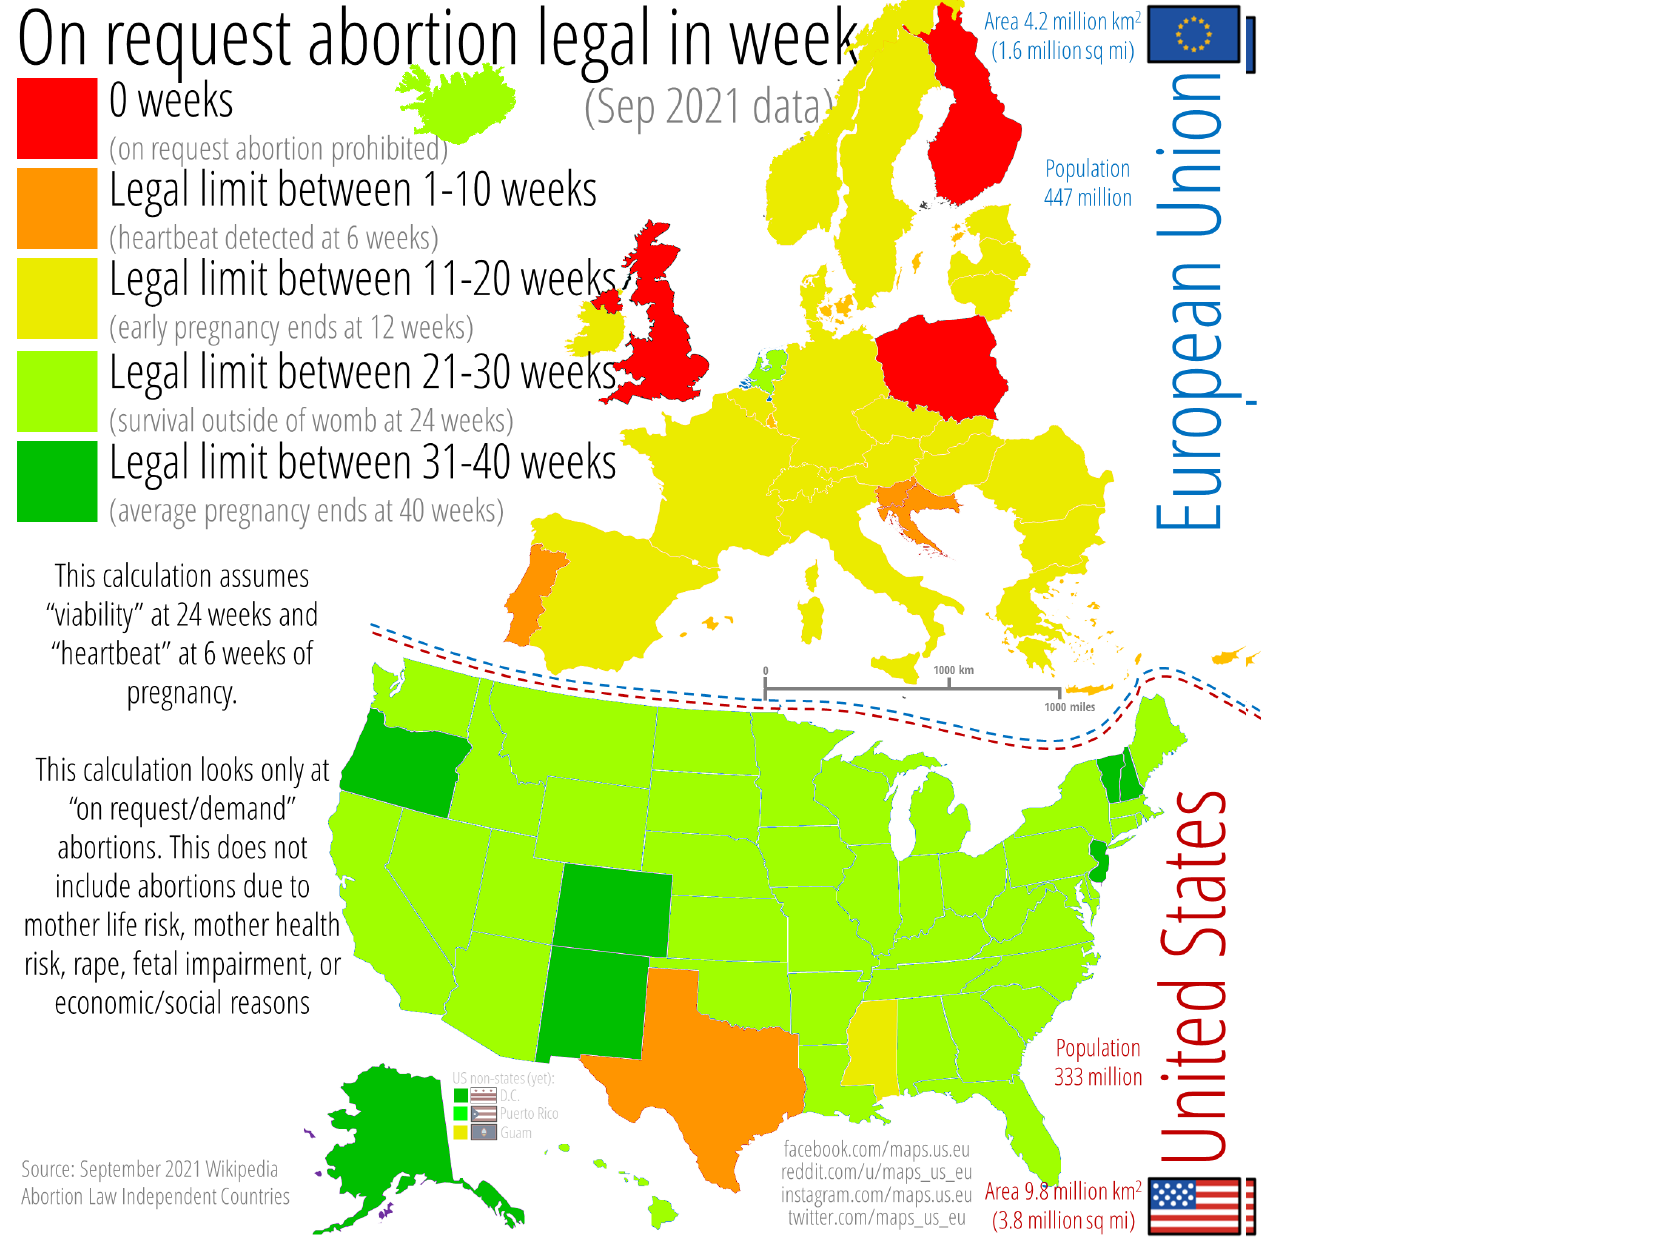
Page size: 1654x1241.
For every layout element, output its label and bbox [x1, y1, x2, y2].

picture [4, 0, 1261, 1241]
